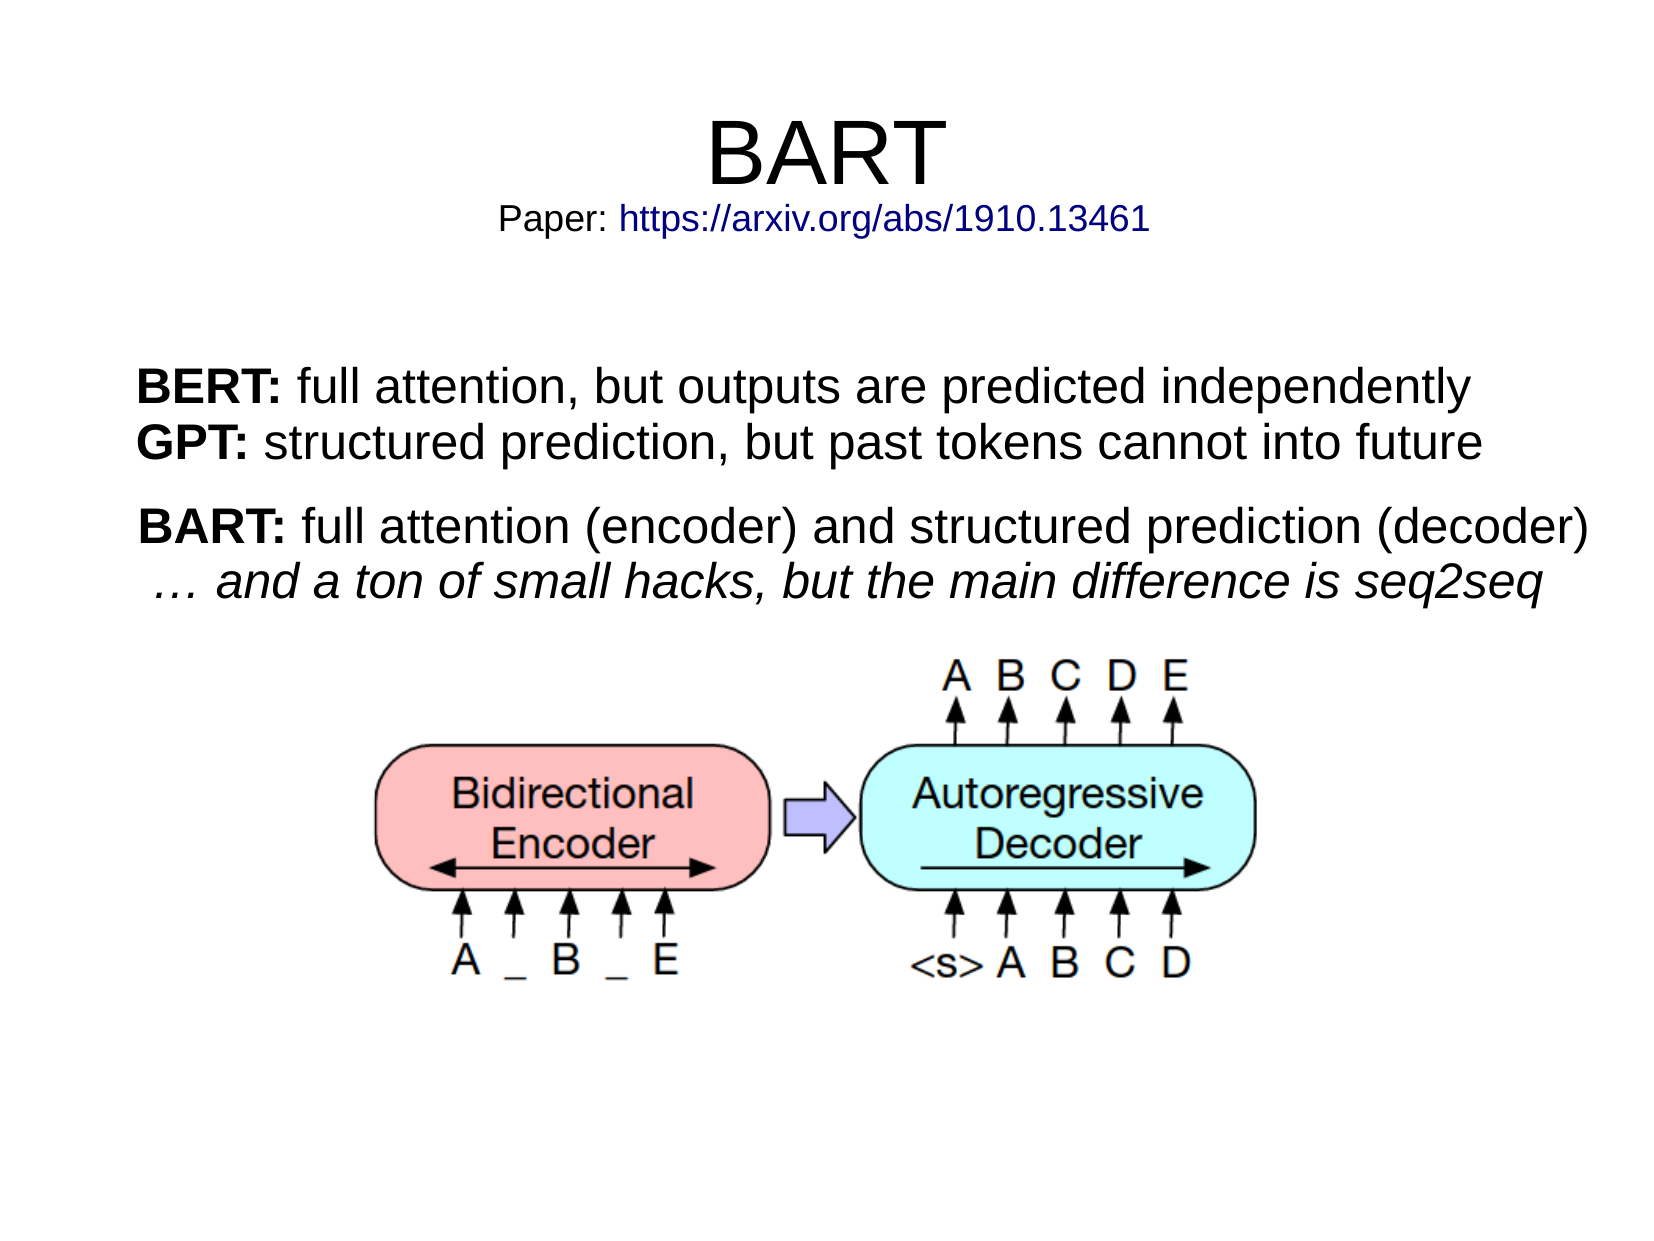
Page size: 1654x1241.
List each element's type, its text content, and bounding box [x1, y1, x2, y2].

subtitle BERT: full attention, but outputs are predicted independently GPT: structured prediction, but past tokens cannot into future [135, 349, 1624, 480]
title BART [82, 49, 1571, 257]
text_box BART: full attention (encoder) and structured prediction (decoder) … and a ton of small hacks, but the main difference is seq2seq [123, 490, 1613, 617]
picture [311, 625, 1282, 1006]
text_box Paper: https://arxiv.org/abs/1910.13461 [460, 190, 1199, 290]
